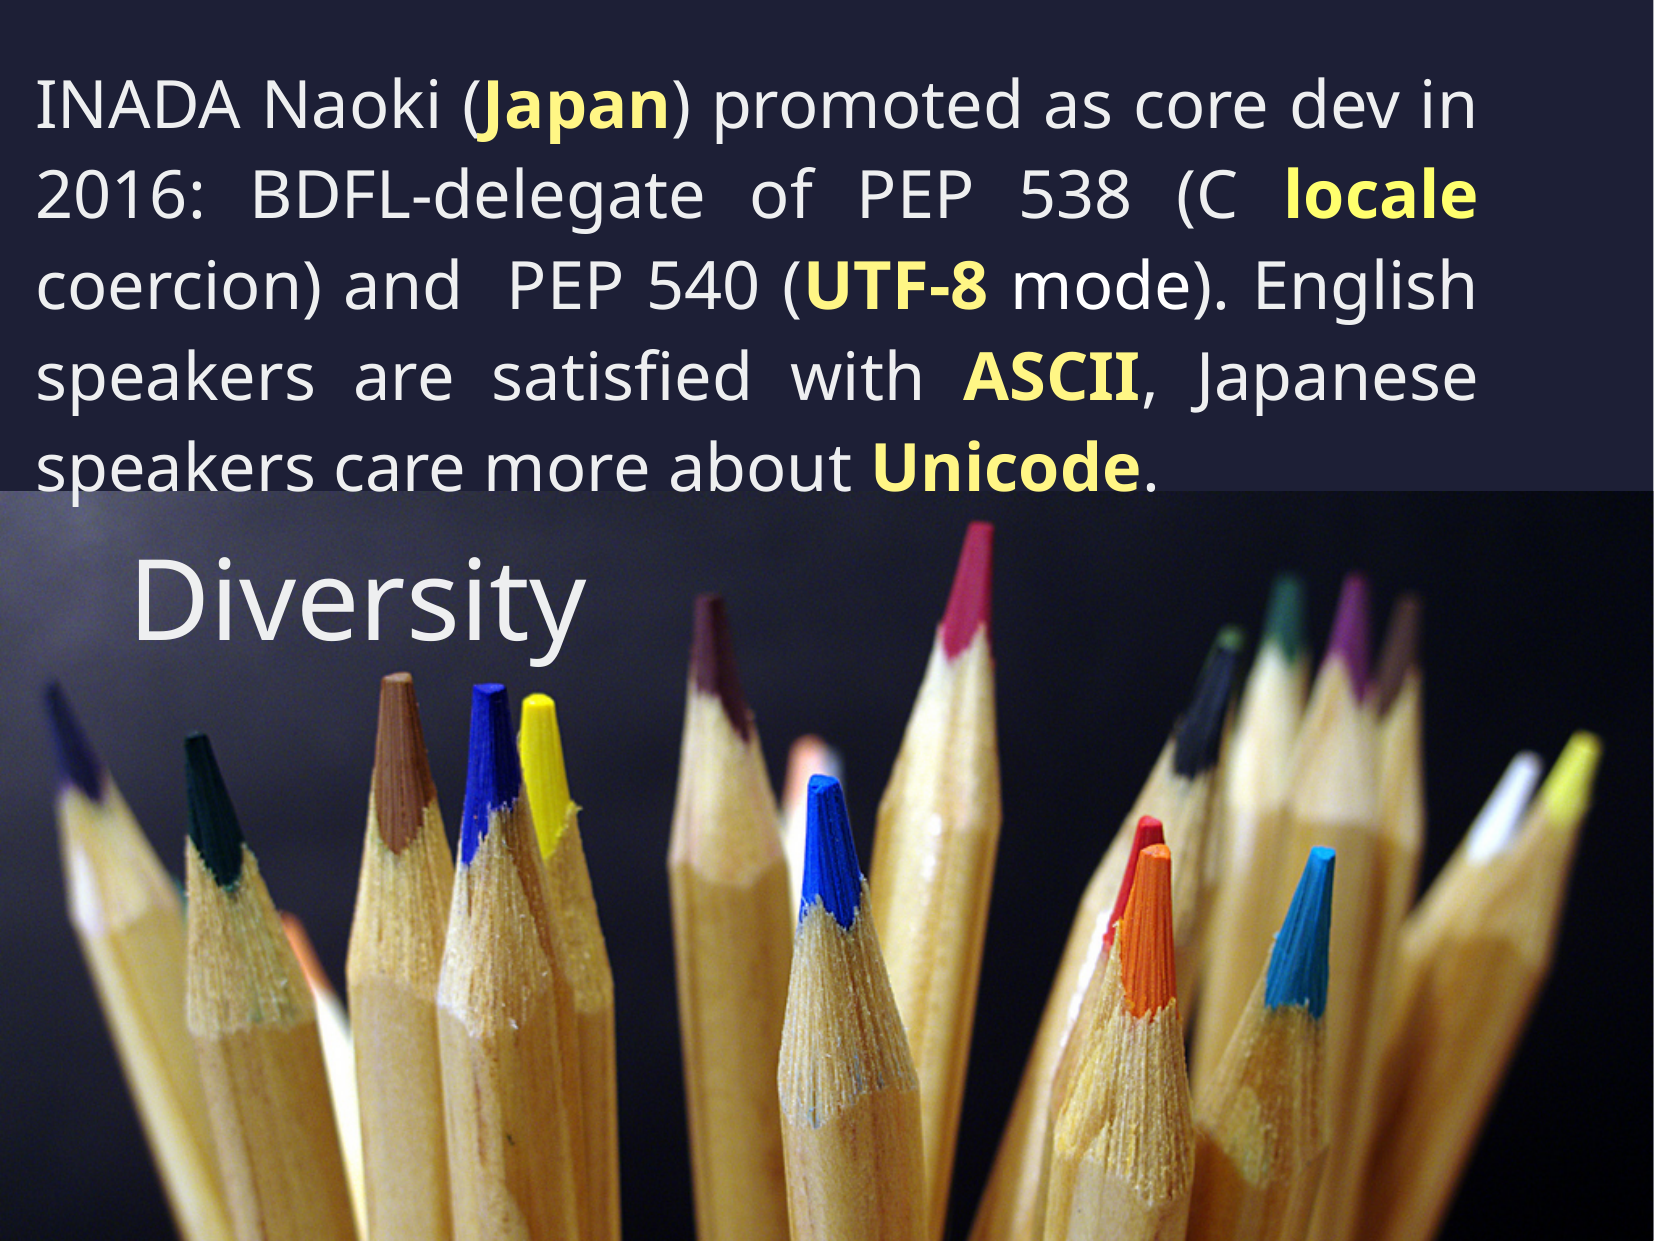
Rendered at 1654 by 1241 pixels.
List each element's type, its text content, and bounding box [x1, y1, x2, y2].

picture [0, 491, 1654, 1241]
text_box INADA Naoki (Japan) promoted as core dev in 2016: BDFL-delegate of PEP 538 (C locale coercion) and PEP 540 (UTF-8 mode). English speakers are satisfied with ASCII, Japanese speakers care more about Unicode. [20, 49, 1618, 510]
text_box Diversity [113, 512, 650, 653]
